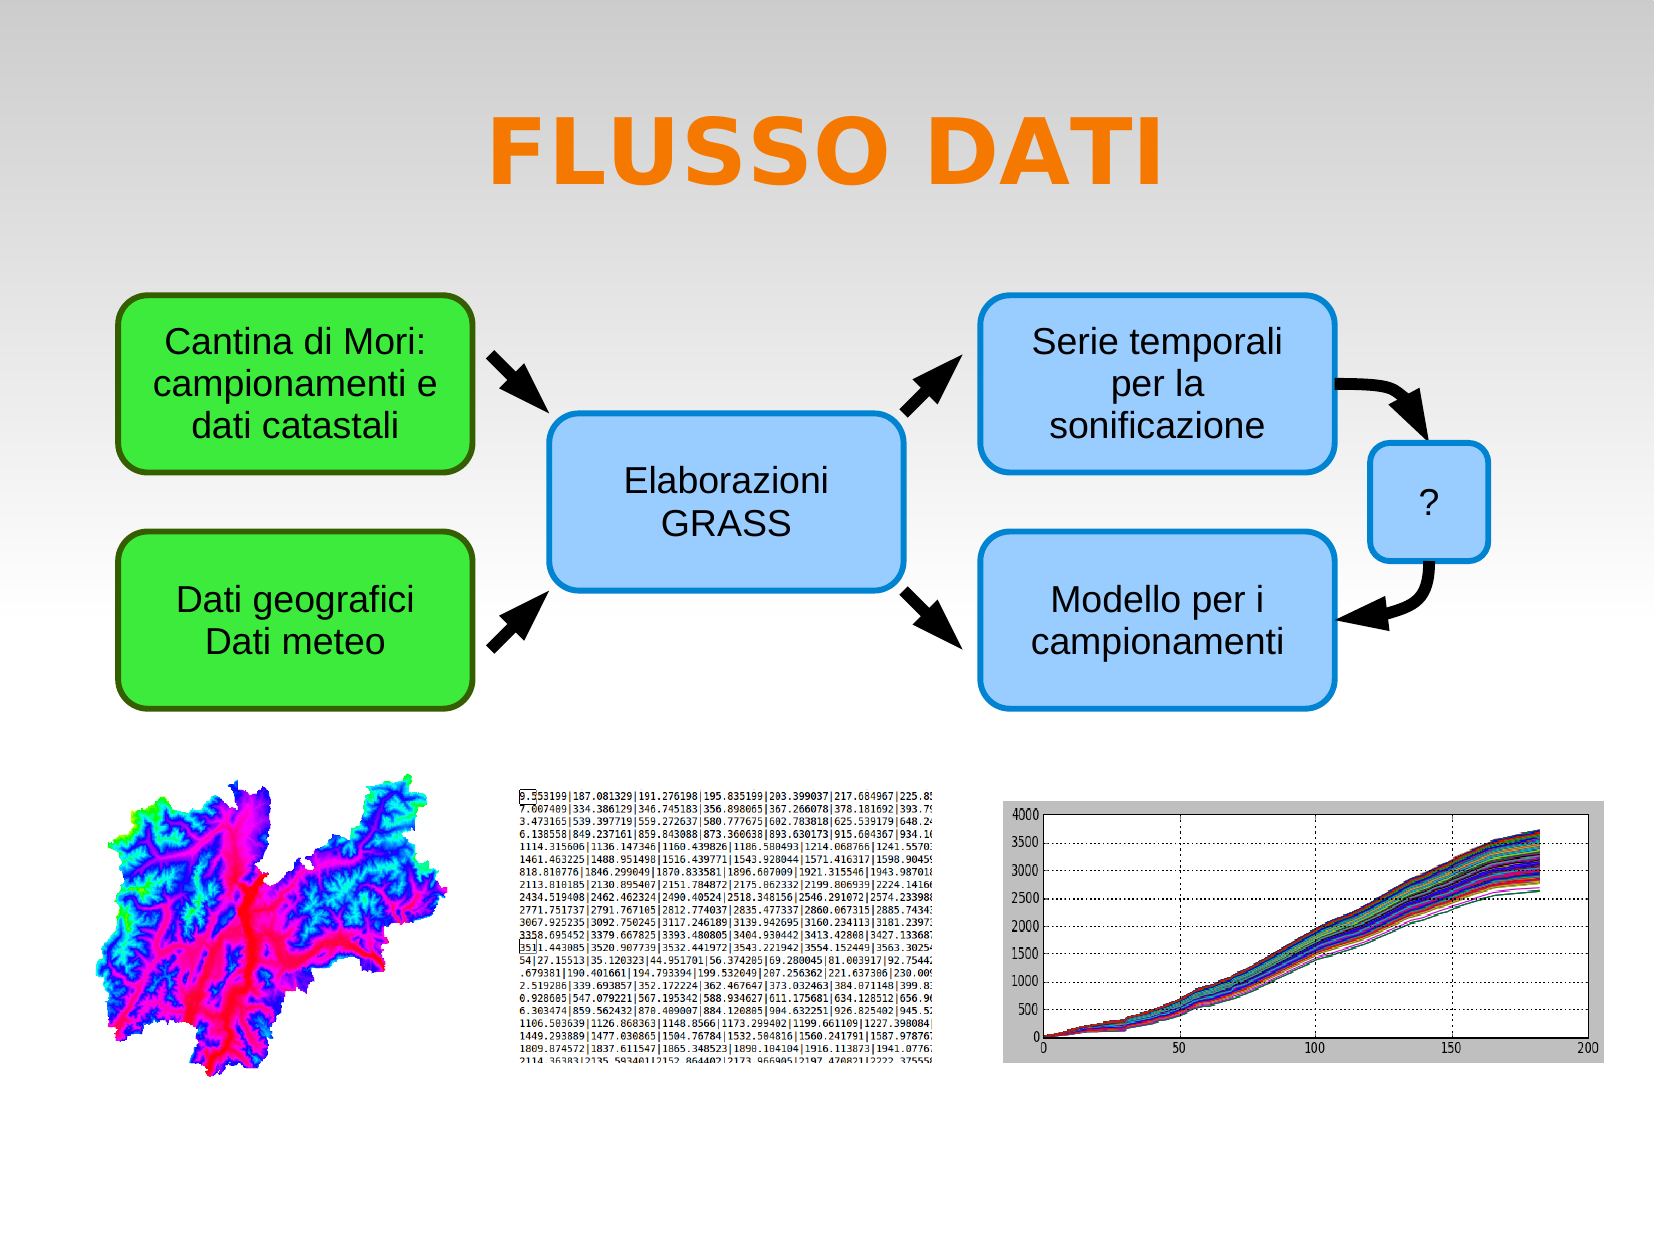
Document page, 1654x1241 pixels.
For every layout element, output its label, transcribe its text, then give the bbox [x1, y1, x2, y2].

text_box Cantina di Mori: campionamenti e dati catastali [118, 295, 473, 473]
picture [70, 760, 455, 1093]
text_box Modello per i campionamenti [980, 531, 1335, 709]
text_box ? [1370, 442, 1489, 562]
text_box Elaborazioni GRASS [549, 413, 904, 591]
text_box Serie temporali per la sonificazione [980, 295, 1335, 473]
text_box Dati geografici Dati meteo [118, 531, 473, 709]
picture [519, 789, 932, 1063]
title FLUSSO DATI [82, 49, 1571, 257]
picture [1003, 801, 1604, 1063]
